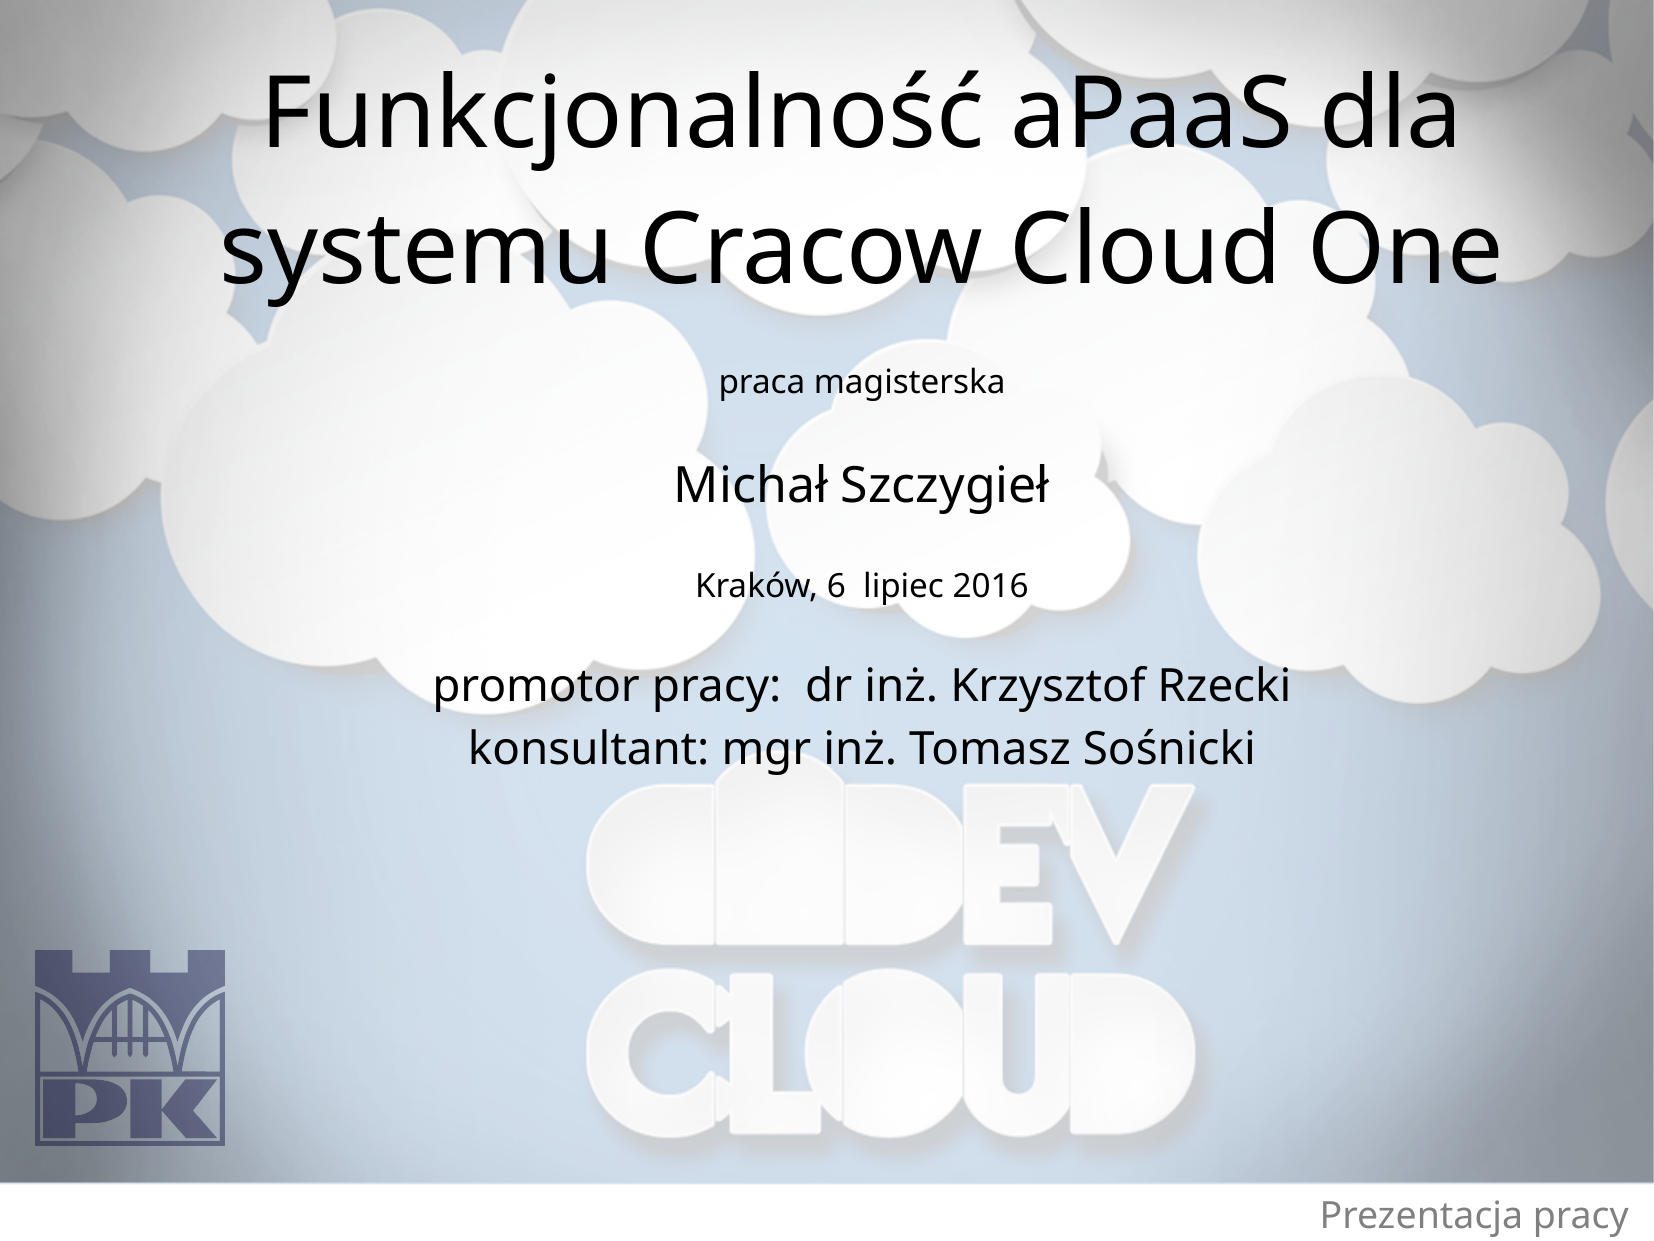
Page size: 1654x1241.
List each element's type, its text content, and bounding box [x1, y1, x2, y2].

text_box Prezentacja pracy dyplomowej [1122, 1181, 1654, 1241]
picture [0, 0, 1654, 1241]
title Funkcjonalność aPaaS dla systemu Cracow Cloud One praca magisterska Michał Szczygieł Kraków, 6 lipiec 2016 promotor pracy: dr inż. Krzysztof Rzecki konsultant: mgr inż. Tomasz Sośnicki [118, 77, 1607, 741]
